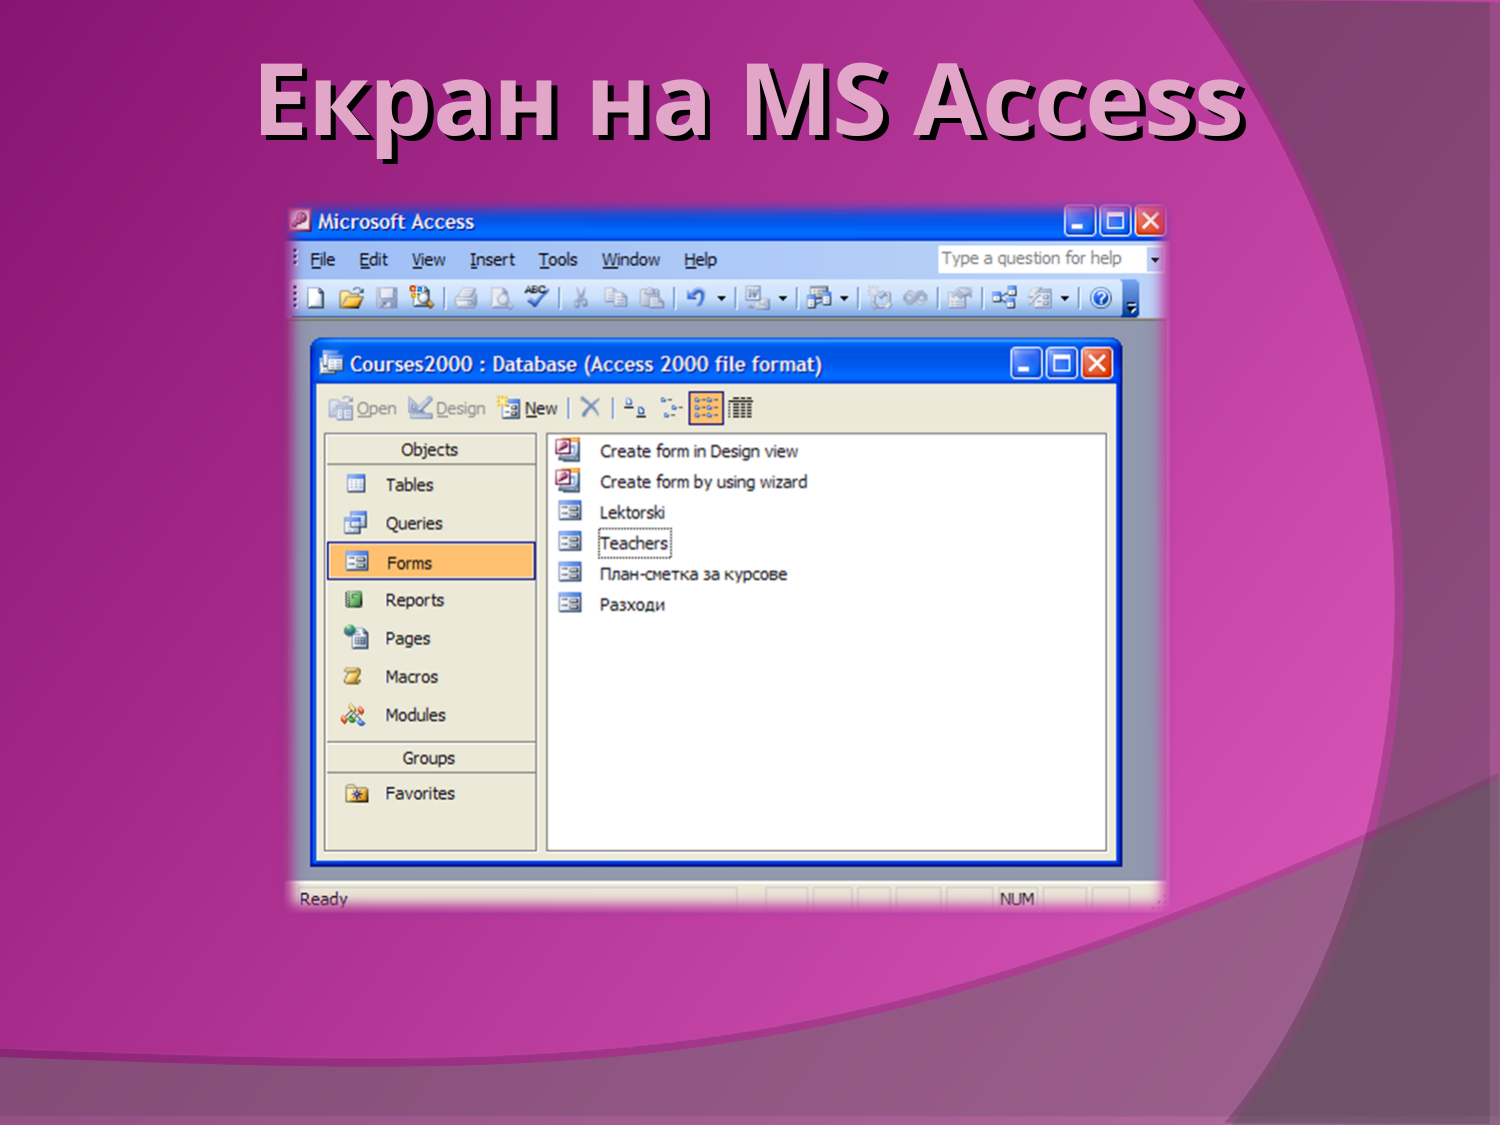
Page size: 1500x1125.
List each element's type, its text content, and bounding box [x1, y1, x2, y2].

title Екран на MS Access [135, 0, 1362, 190]
picture [275, 192, 1179, 922]
